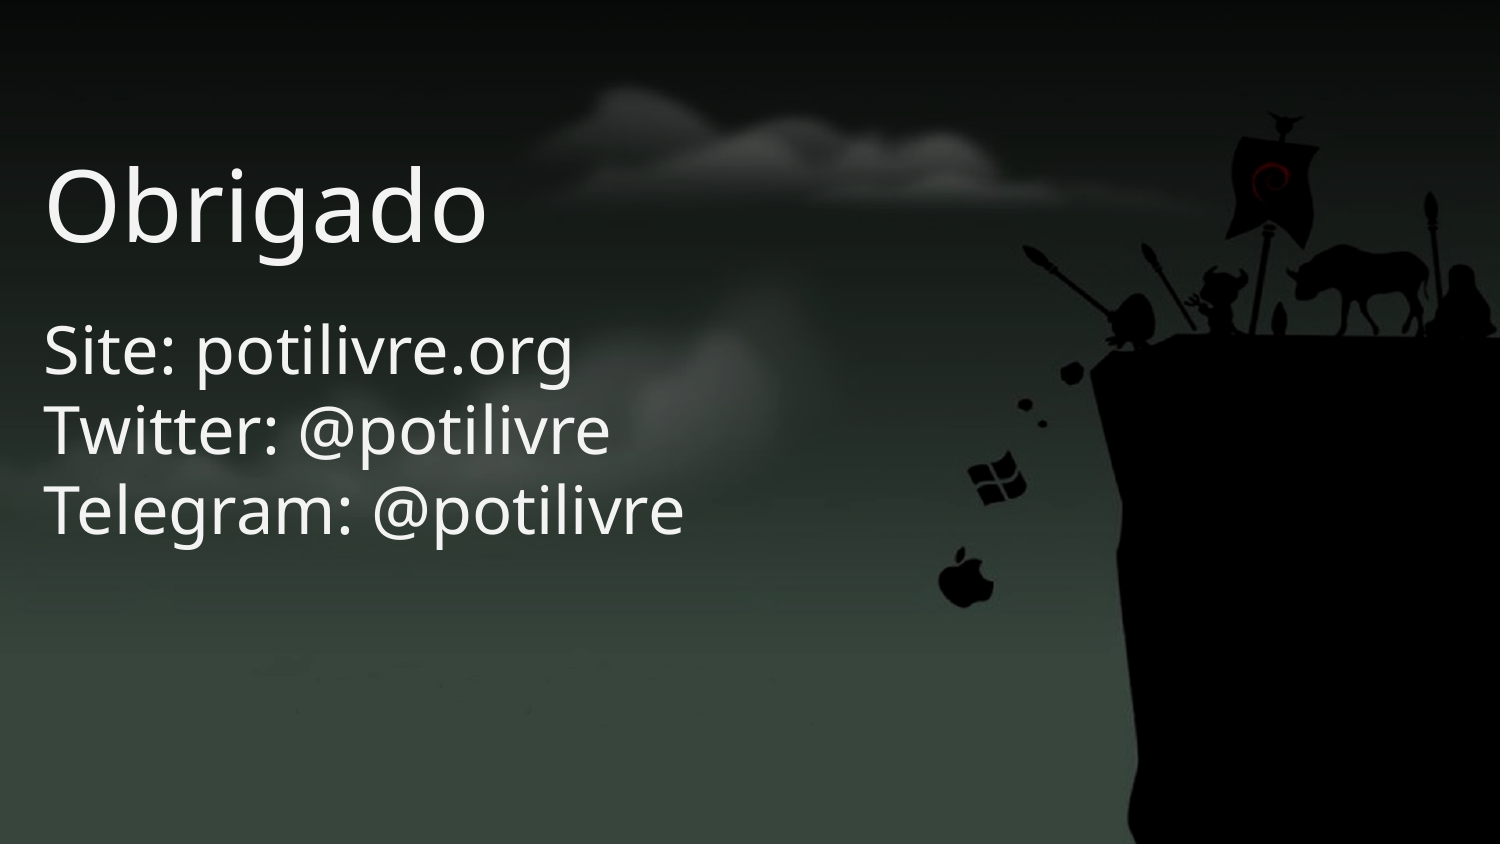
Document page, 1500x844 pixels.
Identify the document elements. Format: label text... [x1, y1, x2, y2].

picture [0, 0, 1500, 844]
text_box Obrigado Site: potilivre.org Twitter: @potilivre Telegram: @potilivre [28, 127, 767, 768]
